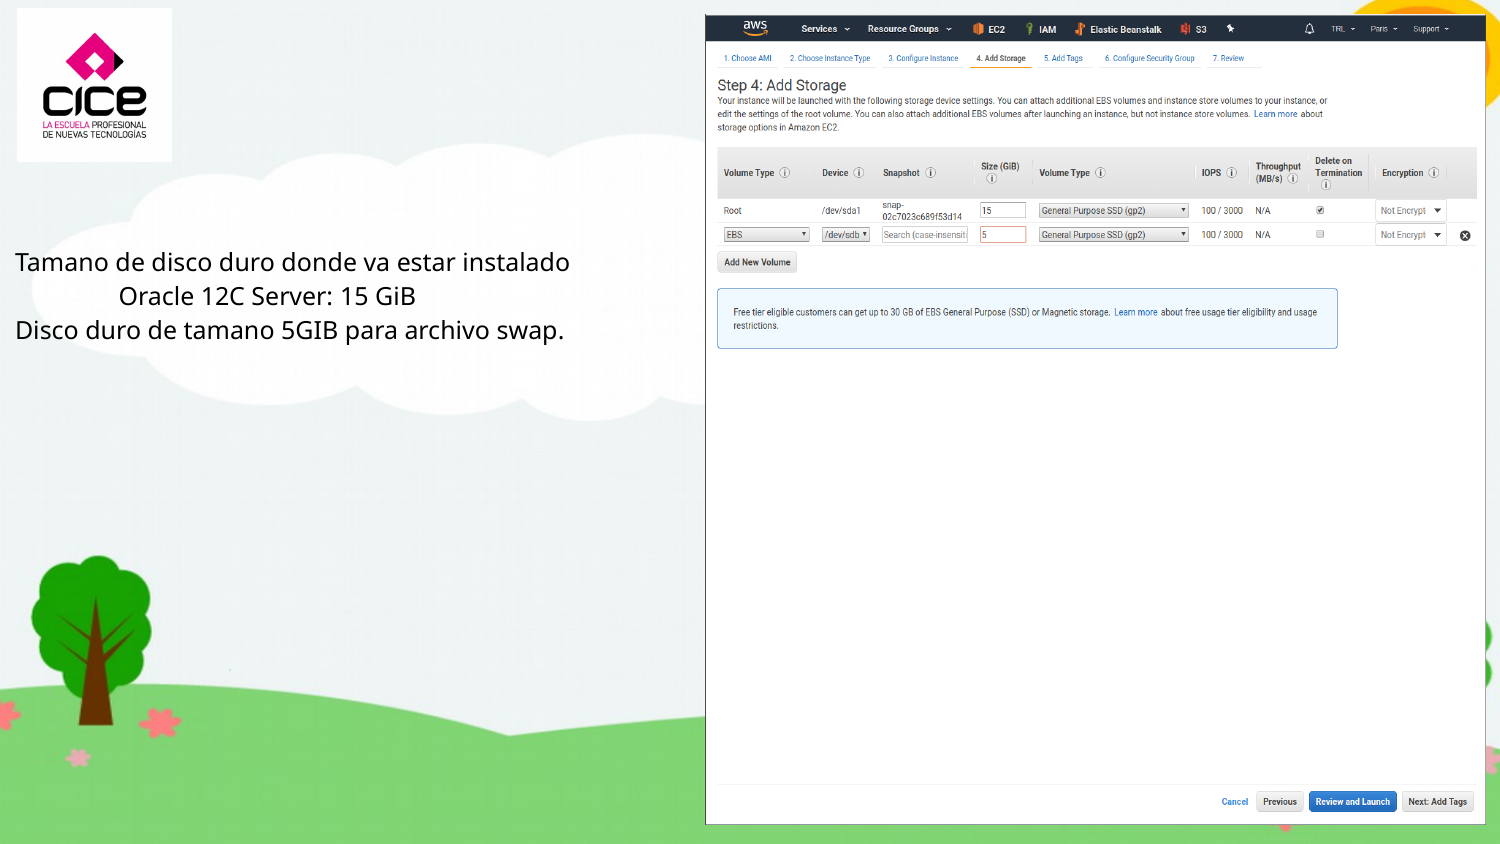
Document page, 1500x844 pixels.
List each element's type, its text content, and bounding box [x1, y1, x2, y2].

picture [0, 0, 1500, 844]
title Tamano de disco duro donde va estar instalado Oracle 12C Server: 15 GiB Disco duro de tamano 5GIB para archivo swap. [15, 246, 691, 346]
